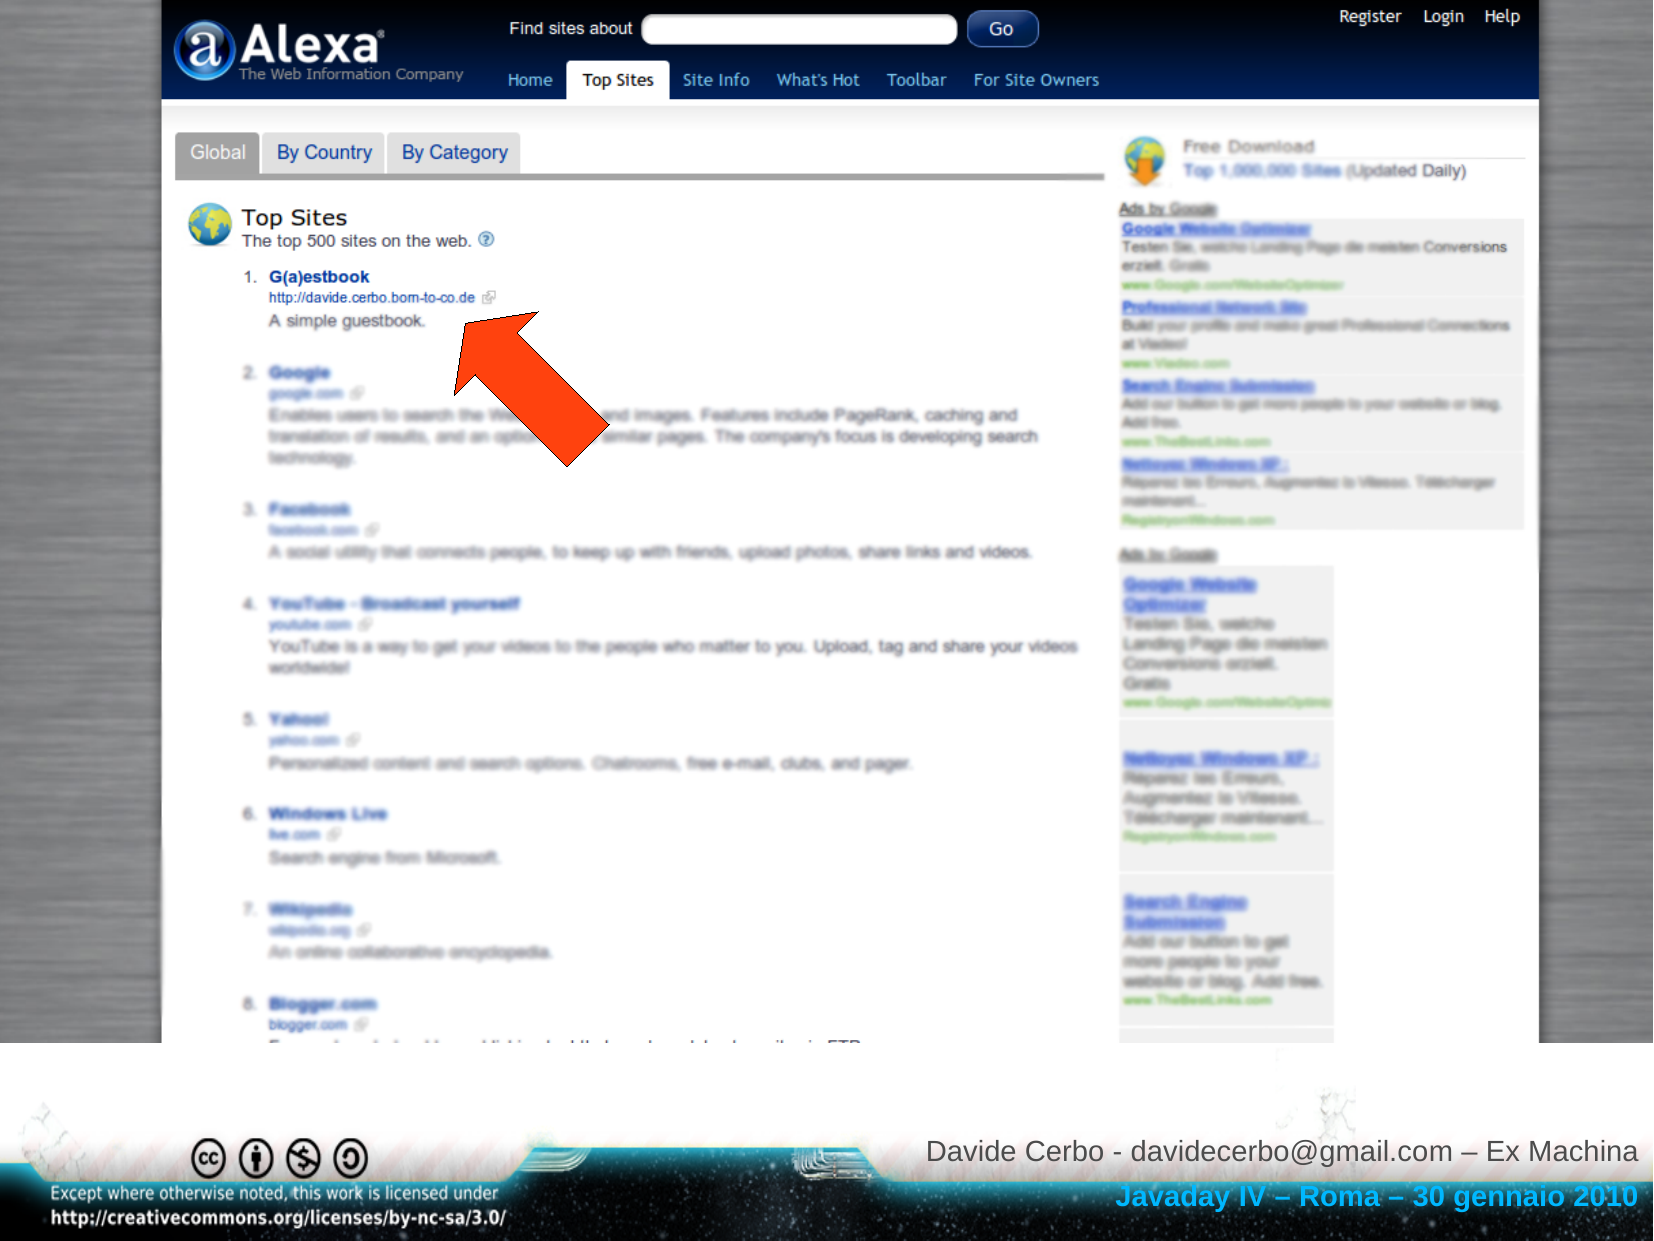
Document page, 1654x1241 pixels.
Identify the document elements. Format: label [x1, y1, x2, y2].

picture [0, 0, 1653, 1241]
text_box [454, 311, 610, 467]
